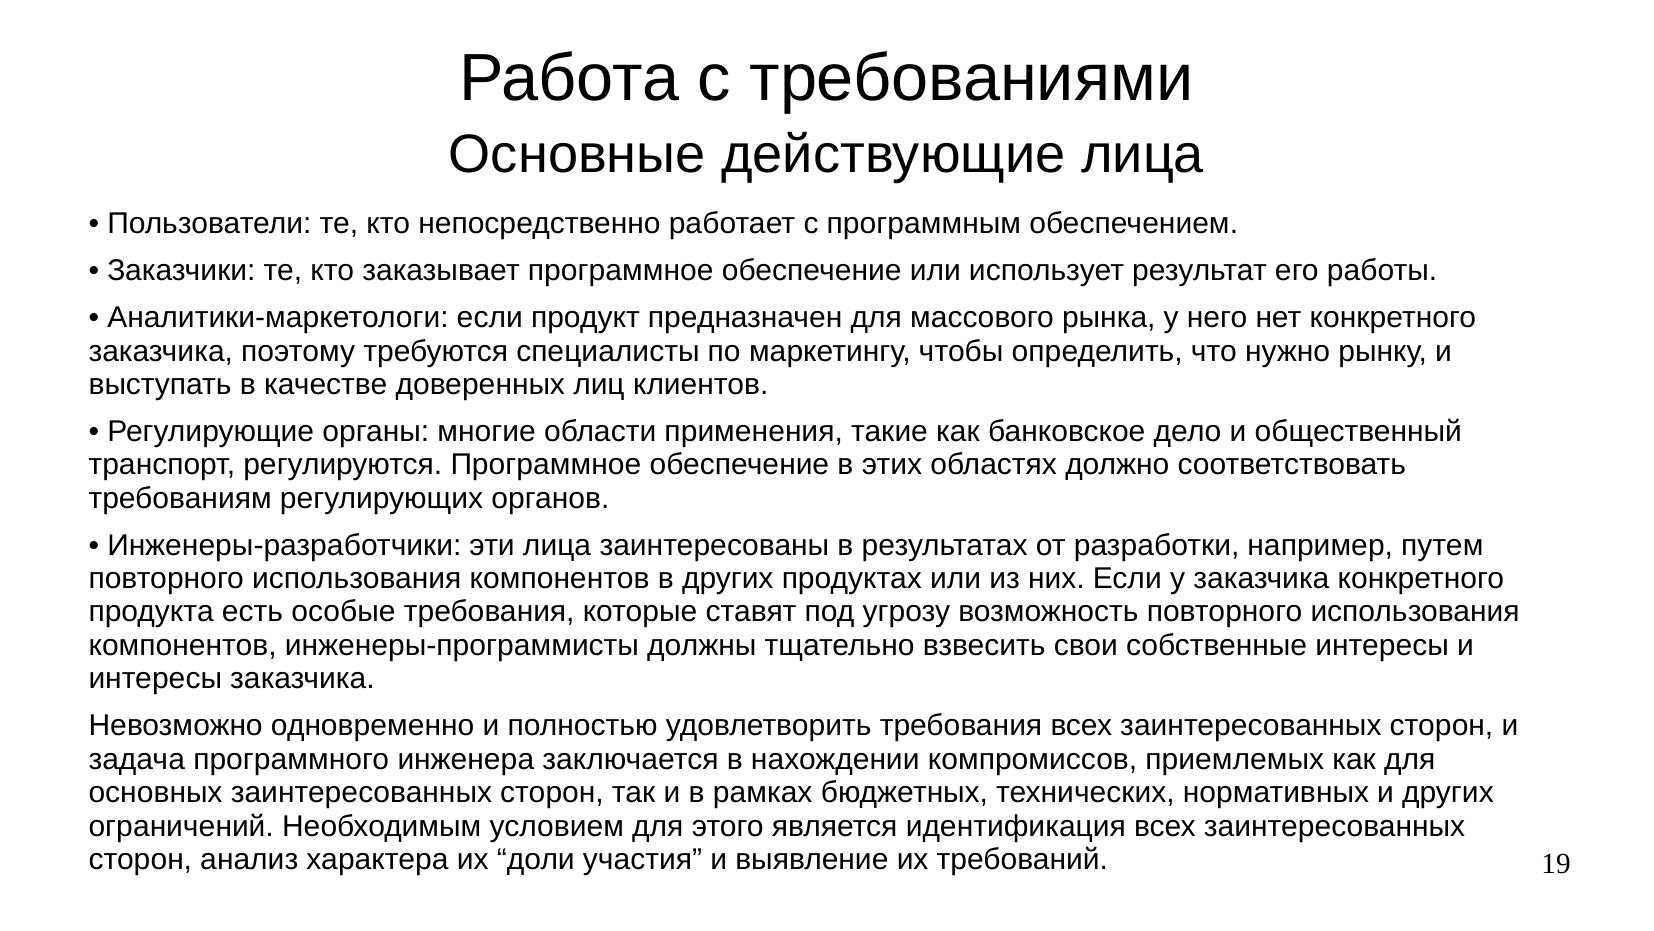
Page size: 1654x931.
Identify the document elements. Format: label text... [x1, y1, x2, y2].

list • Пользователи: те, кто непосредственно работает с программным обеспечением. • Заказчики: те, кто заказывает программное обеспечение или использует результат его работы. • Аналитики-маркетологи: если продукт предназначен для массового рынка, у него нет конкретного заказчика, поэтому требуются специалисты по маркетингу, чтобы определить, что нужно рынку, и выступать в качестве доверенных лиц клиентов. • Регулирующие органы: многие области применения, такие как банковское дело и общественный транспорт, регулируются. Программное обеспечение в этих областях должно соответствовать требованиям регулирующих органов. • Инженеры-разработчики: эти лица заинтересованы в результатах от разработки, например, путем повторного использования компонентов в других продуктах или из них. Если у заказчика конкретного продукта есть особые требования, которые ставят под угрозу возможность повторного использования компонентов, инженеры-программисты должны тщательно взвесить свои собственные интересы и интересы заказчика. Невозможно одновременно и полностью удовлетворить требования всех заинтересованных сторон, и задача программного инженера заключается в нахождении компромиссов, приемлемых как для основных заинтересованных сторон, так и в рамках бюджетных, технических, нормативных и других ограничений. Необходимым условием для этого является идентификация всех заинтересованных сторон, анализ характера их “доли участия” и выявление их требований. [88, 206, 1577, 886]
title Основные действующие лица [82, 113, 1571, 195]
title Работа с требованиями [82, 36, 1571, 113]
